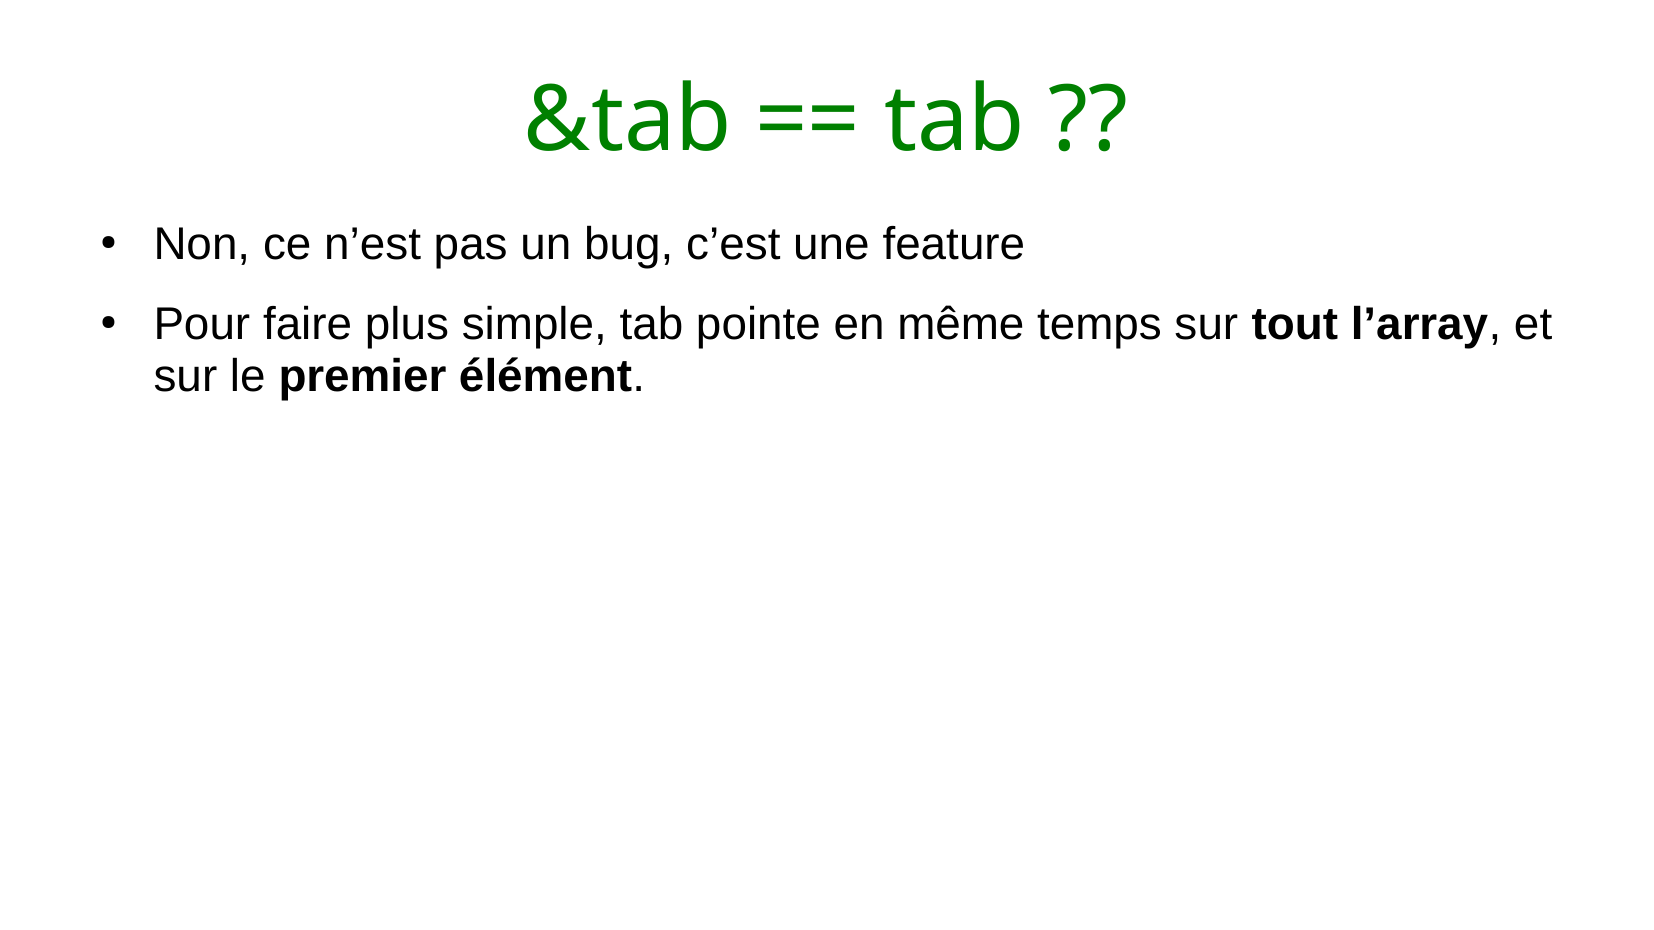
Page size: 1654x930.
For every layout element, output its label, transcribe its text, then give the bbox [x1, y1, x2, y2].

list Non, ce n’est pas un bug, c’est une feature Pour faire plus simple, tab pointe en même temps sur tout l’array, et sur le premier élément. [82, 217, 1571, 757]
title &tab == tab ?? [82, 37, 1571, 193]
